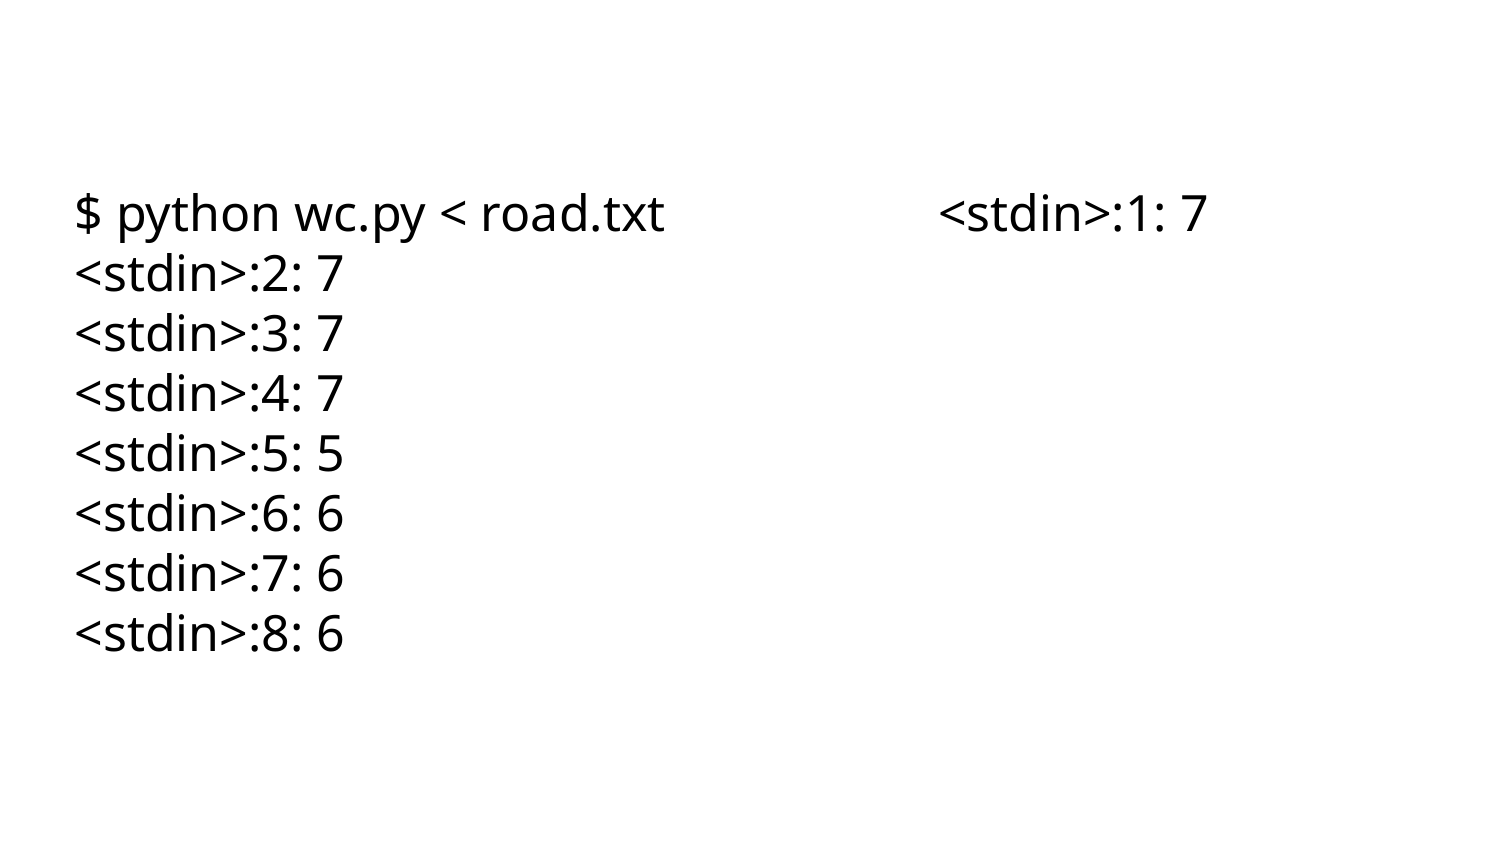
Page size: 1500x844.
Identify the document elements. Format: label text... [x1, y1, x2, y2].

title $ python wc.py < road.txt <stdin>:1: 7 <stdin>:2: 7 <stdin>:3: 7 <stdin>:4: 7 <stdin>:5: 5 <stdin>:6: 6 <stdin>:7: 6 <stdin>:8: 6 [59, 44, 1441, 799]
